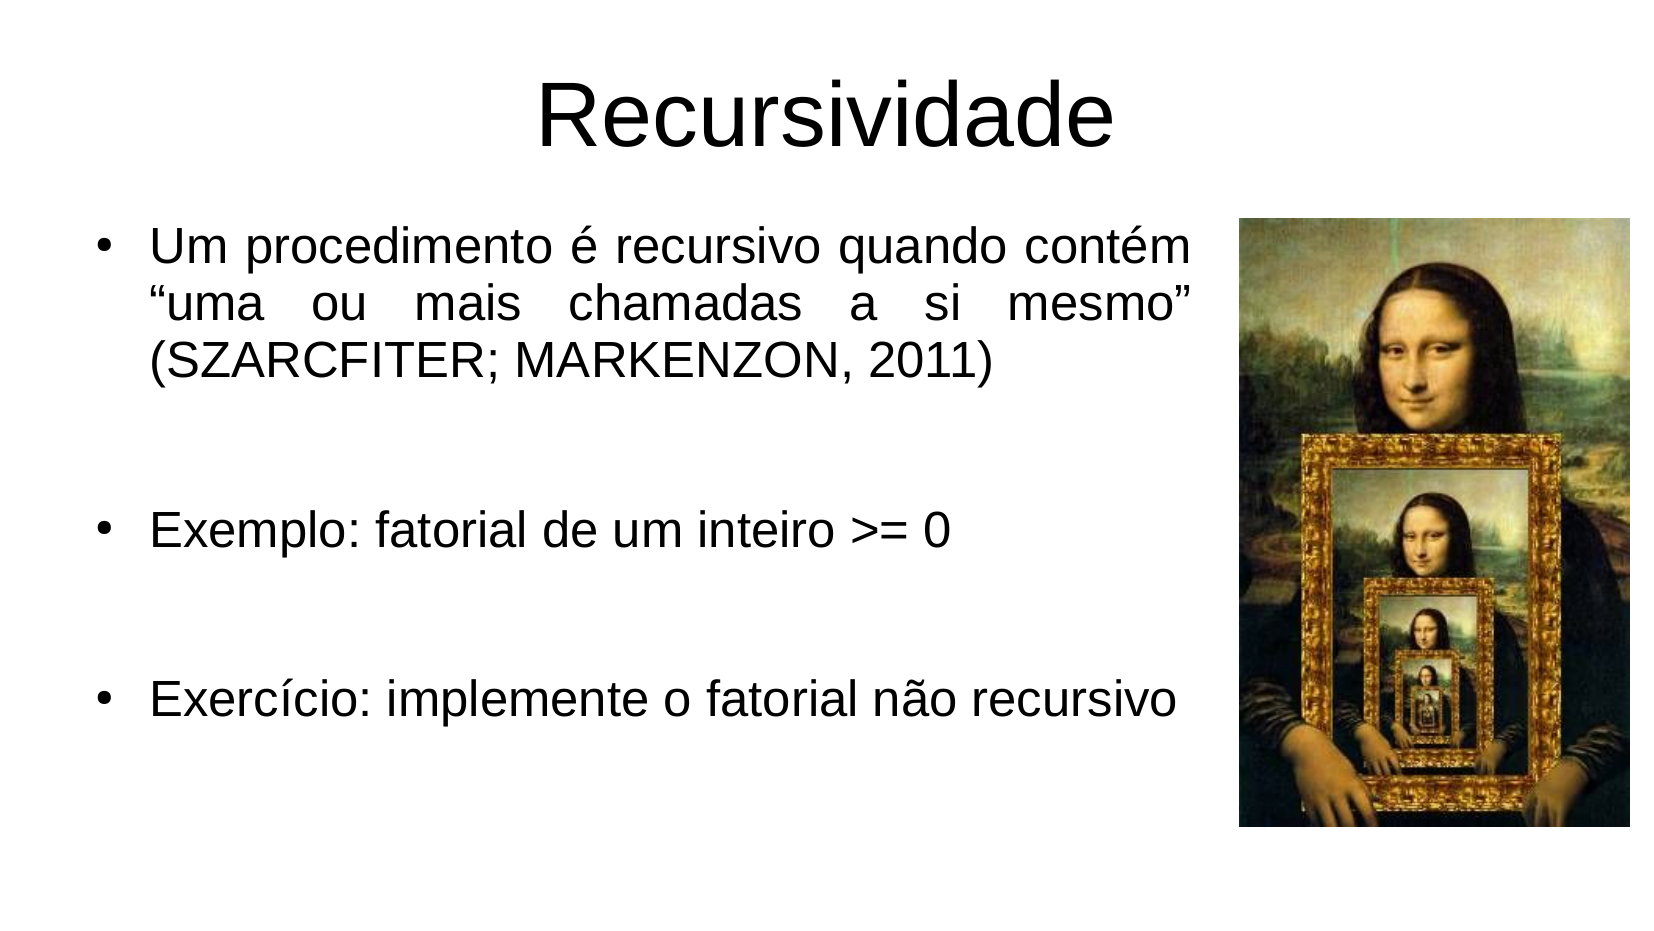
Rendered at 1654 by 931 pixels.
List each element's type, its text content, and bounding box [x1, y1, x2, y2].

picture [1239, 218, 1630, 827]
list Um procedimento é recursivo quando contém “uma ou mais chamadas a si mesmo” (SZARCFITER; MARKENZON, 2011) Exemplo: fatorial de um inteiro >= 0 Exercício: implemente o fatorial não recursivo [82, 217, 1193, 758]
title Recursividade [82, 37, 1571, 193]
